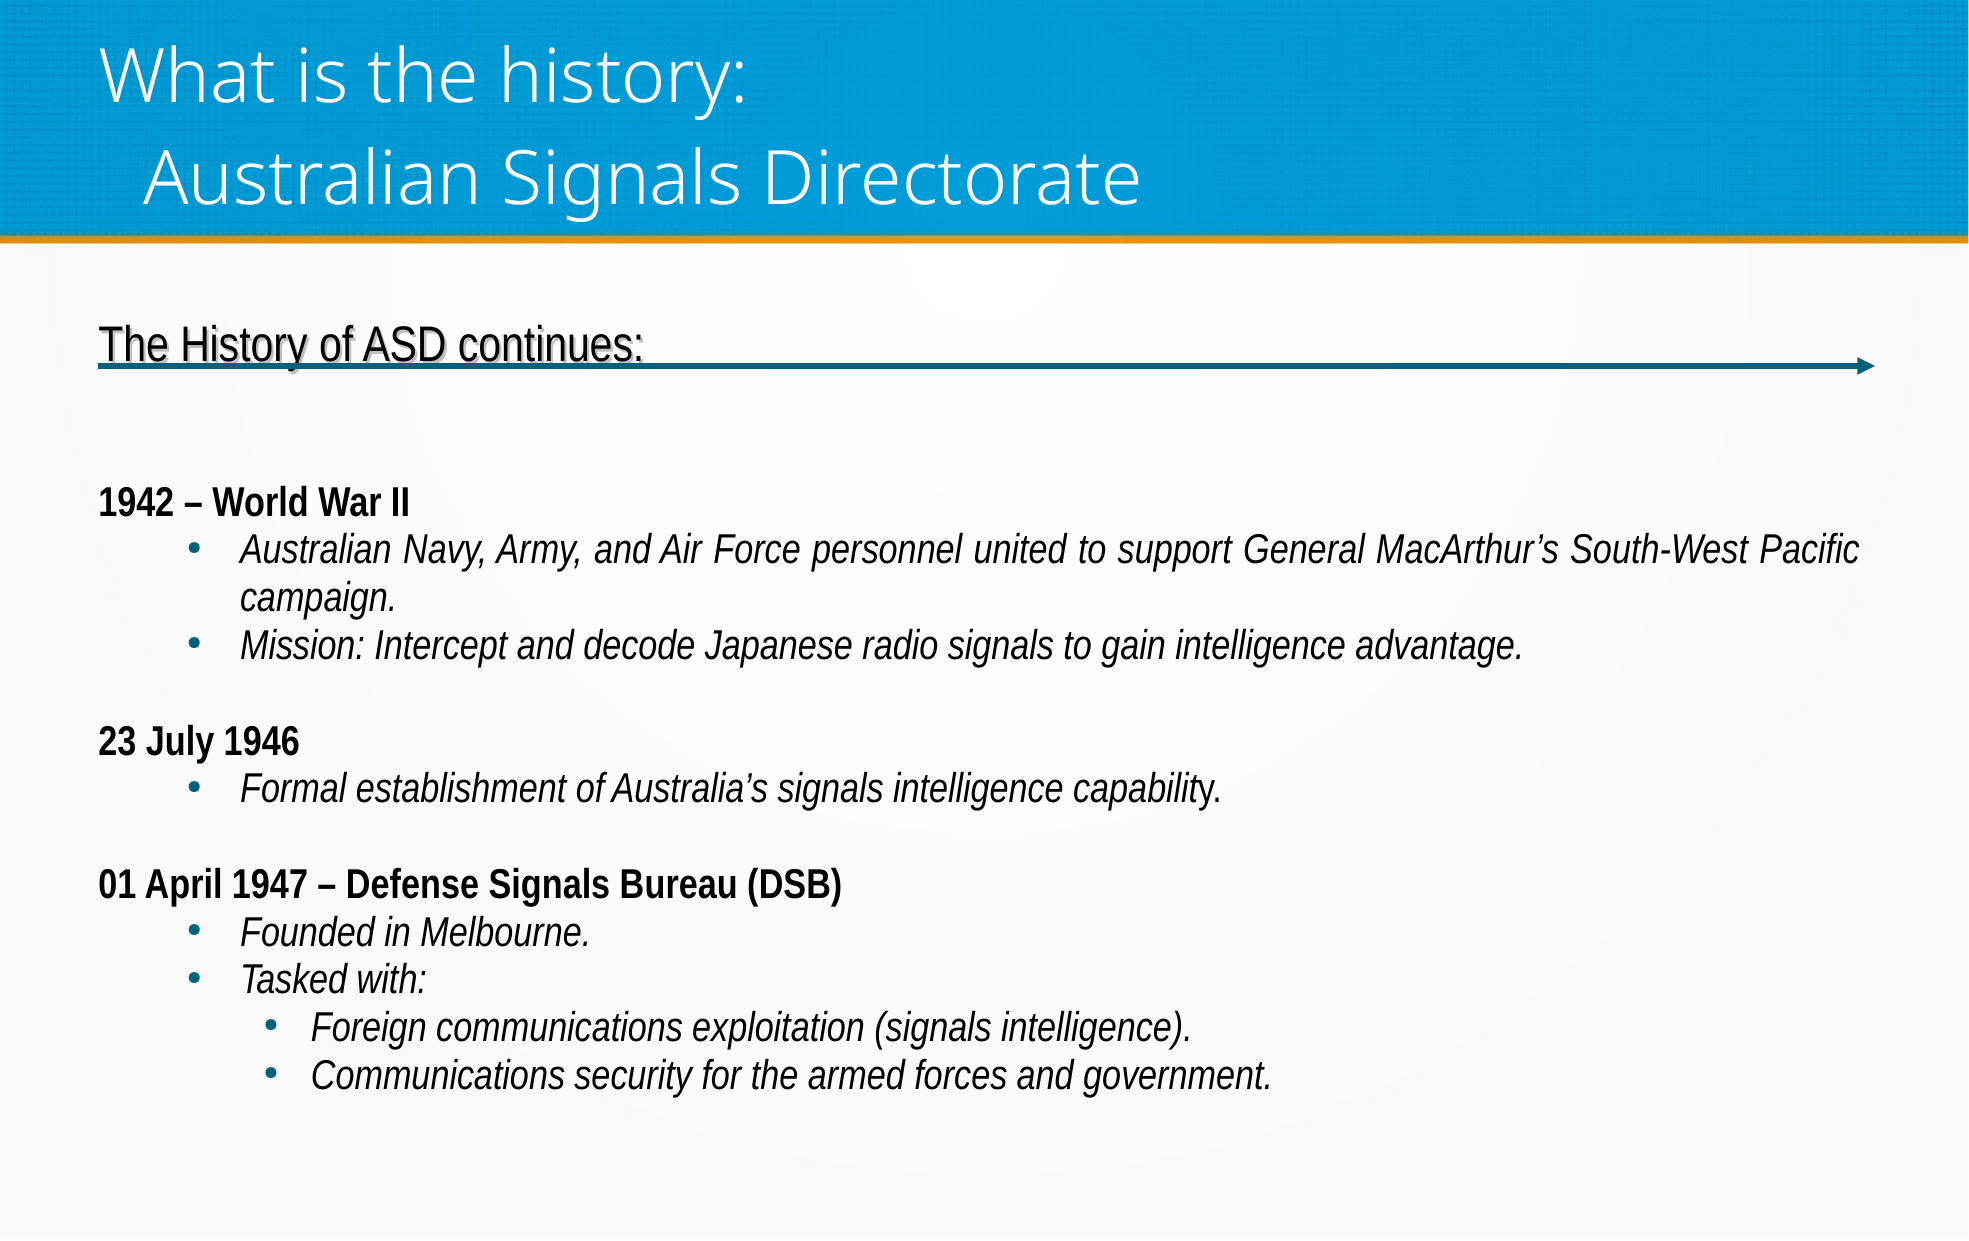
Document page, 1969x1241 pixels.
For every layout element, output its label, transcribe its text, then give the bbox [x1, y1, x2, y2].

picture [0, 233, 1969, 1241]
list The History of ASD continues: 1942 – World War II Australian Navy, Army, and Air Force personnel united to support General MacArthur’s South-West Pacific campaign. Mission: Intercept and decode Japanese radio signals to gain intelligence advantage. 23 July 1946 Formal establishment of Australia’s signals intelligence capability. 01 April 1947 – Defense Signals Bureau (DSB) Founded in Melbourne. Tasked with: Foreign communications exploitation (signals intelligence). Communications security for the armed forces and government. This foundation evolved into today’s Australian Signals Directorate (ASD), a leader in intelligence and cybersecurity. [98, 369, 1861, 1141]
title What is the history: Australian Signals Directorate [98, 19, 1870, 227]
list The History of ASD continues: 1942 – World War II Australian Navy, Army, and Air Force personnel united to support General MacArthur’s South-West Pacific campaign. Mission: Intercept and decode Japanese radio signals to gain intelligence advantage. 23 July 1946 Formal establishment of Australia’s signals intelligence capability. 01 April 1947 – Defense Signals Bureau (DSB) Founded in Melbourne. Tasked with: Foreign communications exploitation (signals intelligence). Communications security for the armed forces and government. This foundation evolved into today’s Australian Signals Directorate (ASD), a leader in intelligence and cybersecurity. [98, 315, 1861, 363]
